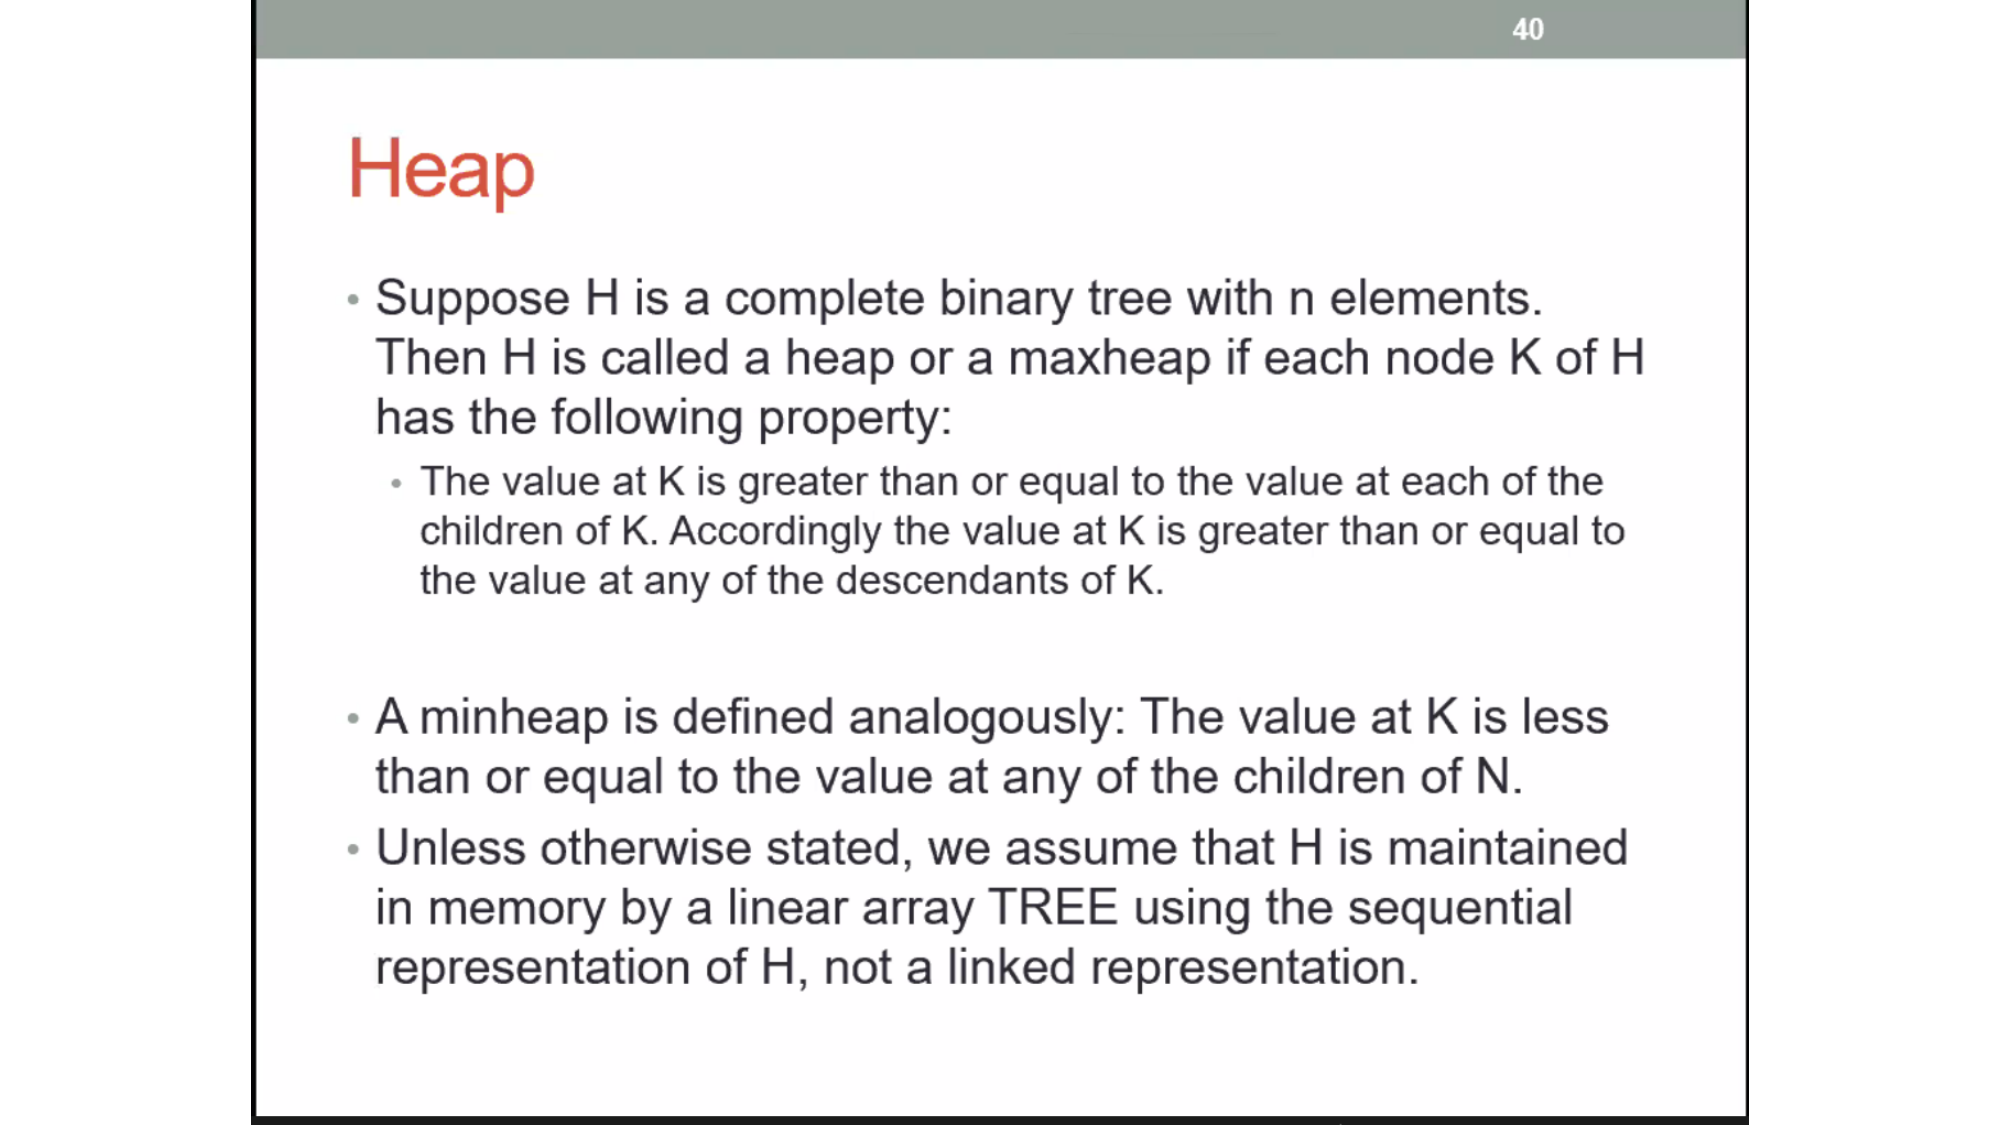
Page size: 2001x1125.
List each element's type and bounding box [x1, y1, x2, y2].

picture [251, 0, 1749, 1125]
